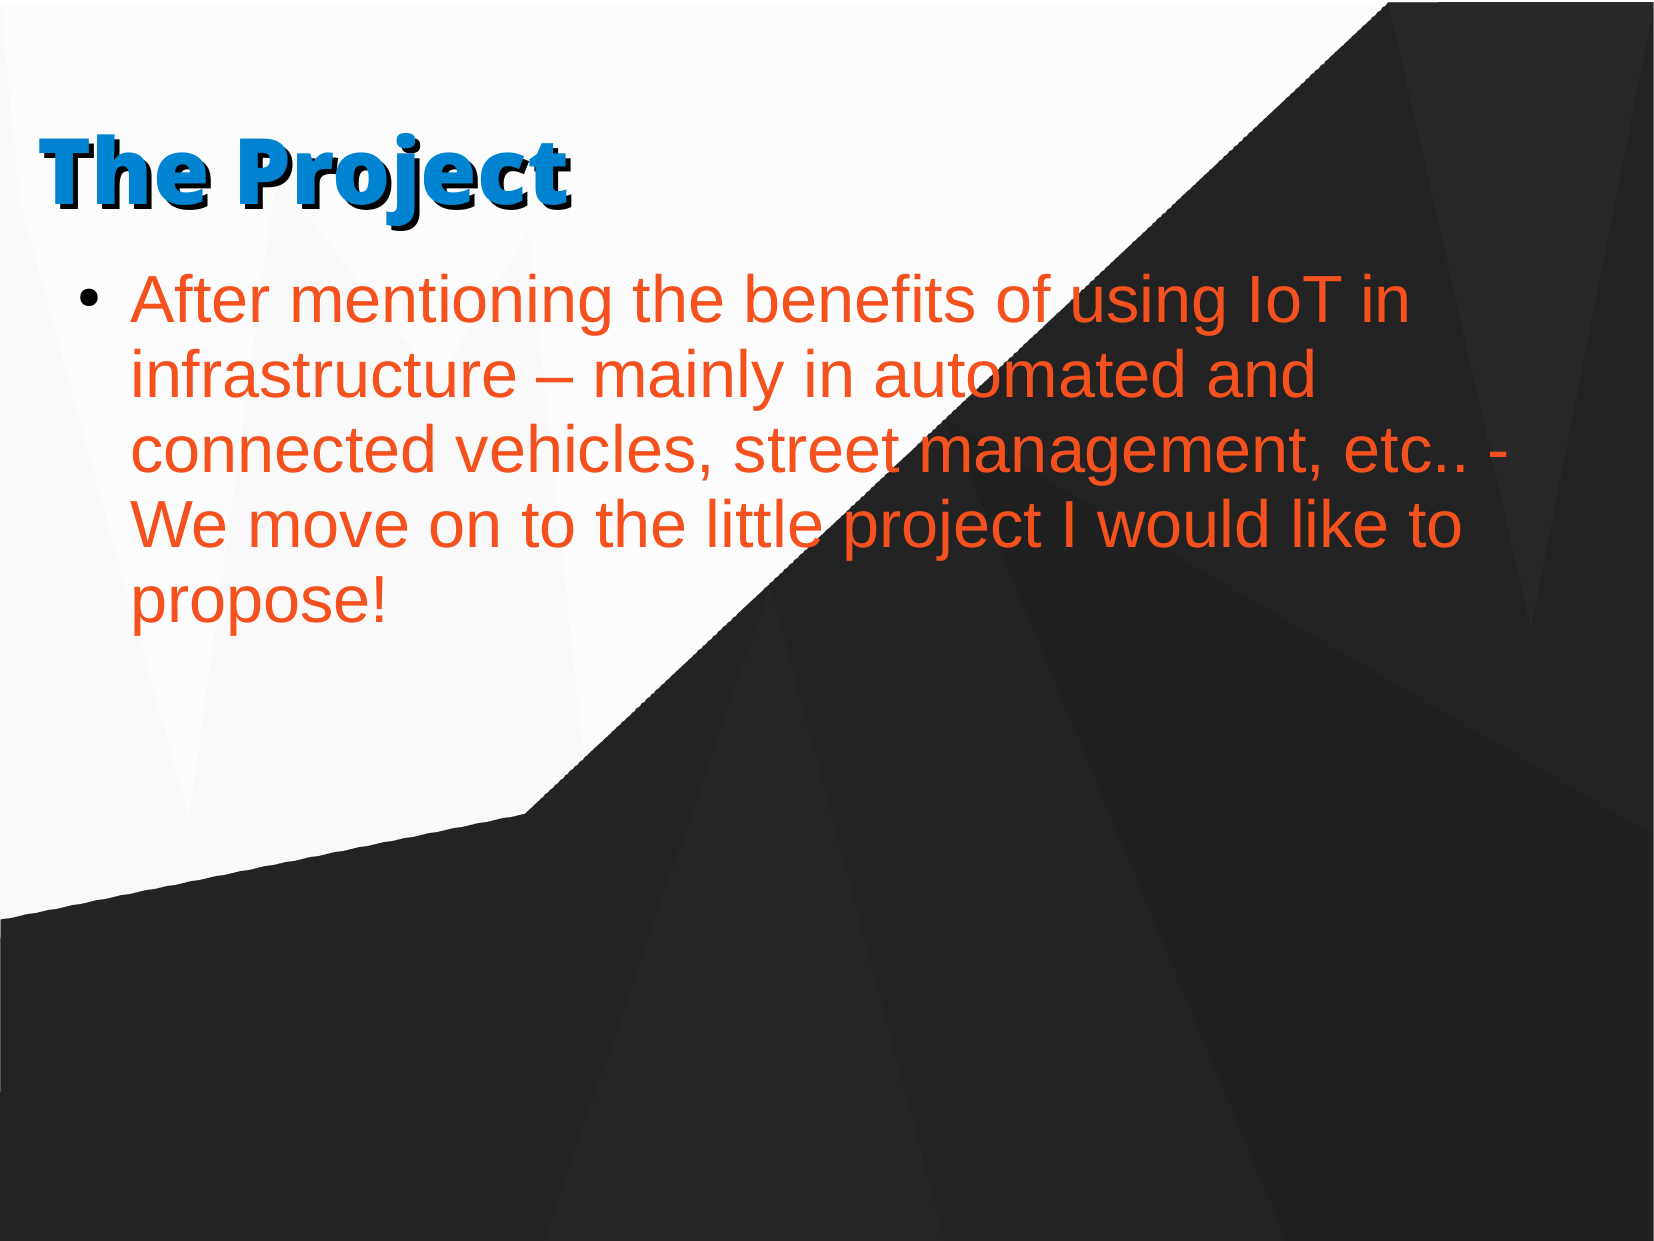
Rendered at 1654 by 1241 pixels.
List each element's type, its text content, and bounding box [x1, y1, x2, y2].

title The Project [37, 75, 1005, 263]
list After mentioning the benefits of using IoT in infrastructure – mainly in automated and connected vehicles, street management, etc.. - We move on to the little project I would like to propose! [59, 262, 1613, 676]
picture [0, 2, 1654, 1241]
